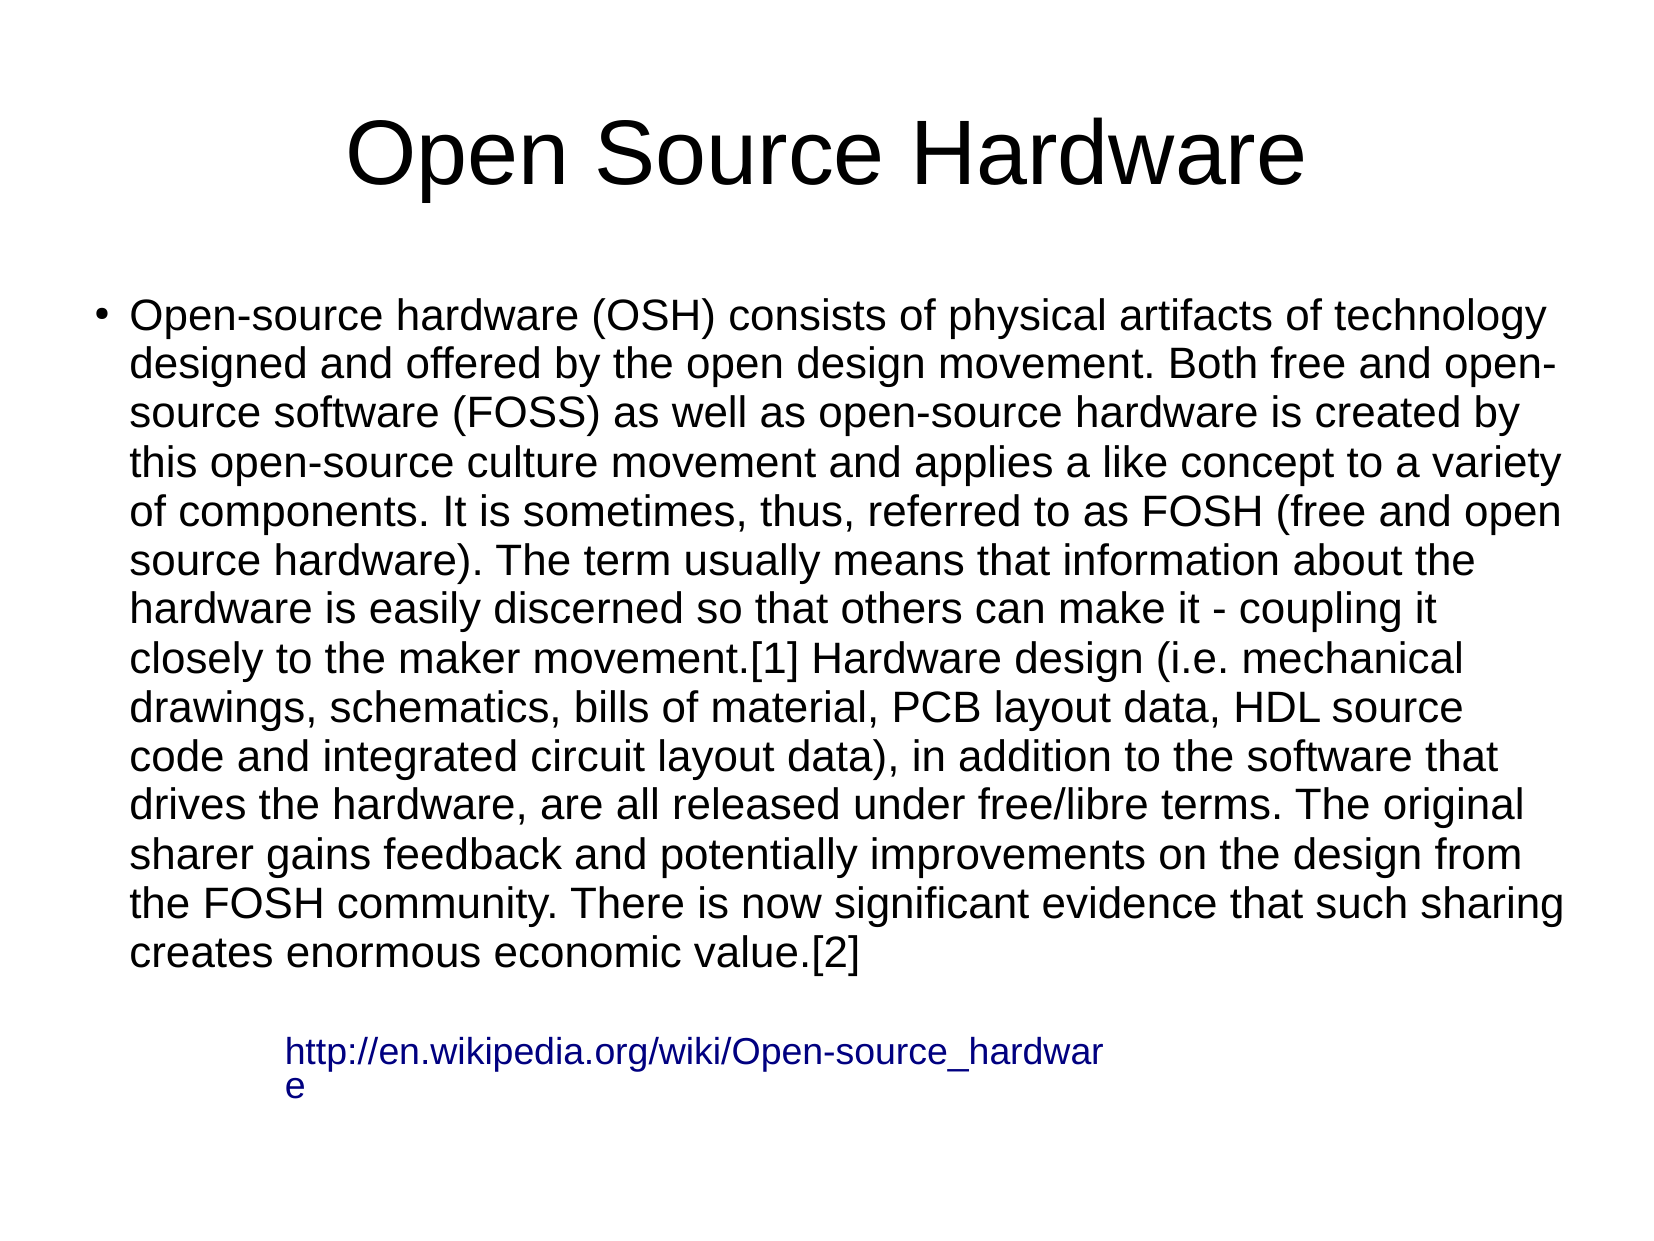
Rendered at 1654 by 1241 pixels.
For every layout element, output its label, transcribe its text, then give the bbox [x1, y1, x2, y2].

list Open-source hardware (OSH) consists of physical artifacts of technology designed and offered by the open design movement. Both free and open-source software (FOSS) as well as open-source hardware is created by this open-source culture movement and applies a like concept to a variety of components. It is sometimes, thus, referred to as FOSH (free and open source hardware). The term usually means that information about the hardware is easily discerned so that others can make it - coupling it closely to the maker movement.[1] Hardware design (i.e. mechanical drawings, schematics, bills of material, PCB layout data, HDL source code and integrated circuit layout data), in addition to the software that drives the hardware, are all released under free/libre terms. The original sharer gains feedback and potentially improvements on the design from the FOSH community. There is now significant evidence that such sharing creates enormous economic value.[2] [82, 290, 1571, 1010]
title Open Source Hardware [82, 49, 1571, 257]
text_box http://en.wikipedia.org/wiki/Open-source_hardware [270, 1023, 1138, 1122]
